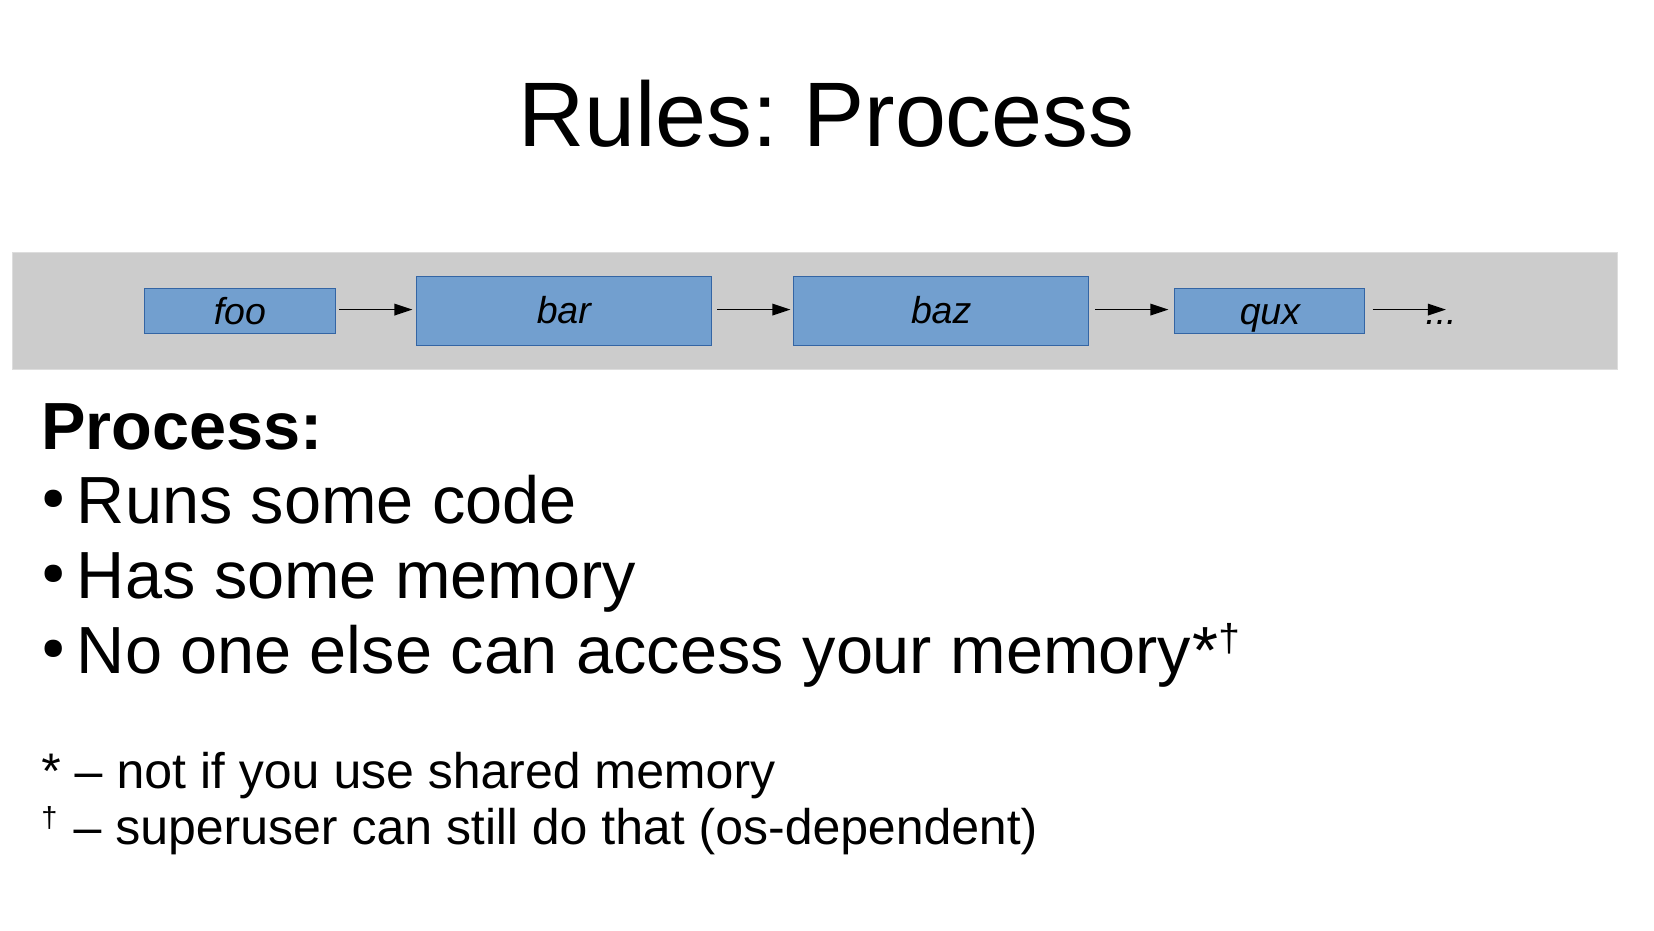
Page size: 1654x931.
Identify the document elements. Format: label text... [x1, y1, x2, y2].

title Rules: Process [82, 37, 1571, 193]
text_box ... [1410, 282, 1603, 340]
text_box foo [144, 288, 336, 334]
text_box baz [793, 276, 1089, 346]
text_box bar [416, 276, 712, 346]
text_box [12, 252, 1618, 370]
subtitle Process: Runs some code Has some memory No one else can access your memory*† * – not if you use shared memory † – superuser can still do that (os-dependent) [41, 388, 1530, 911]
text_box qux [1174, 288, 1365, 334]
